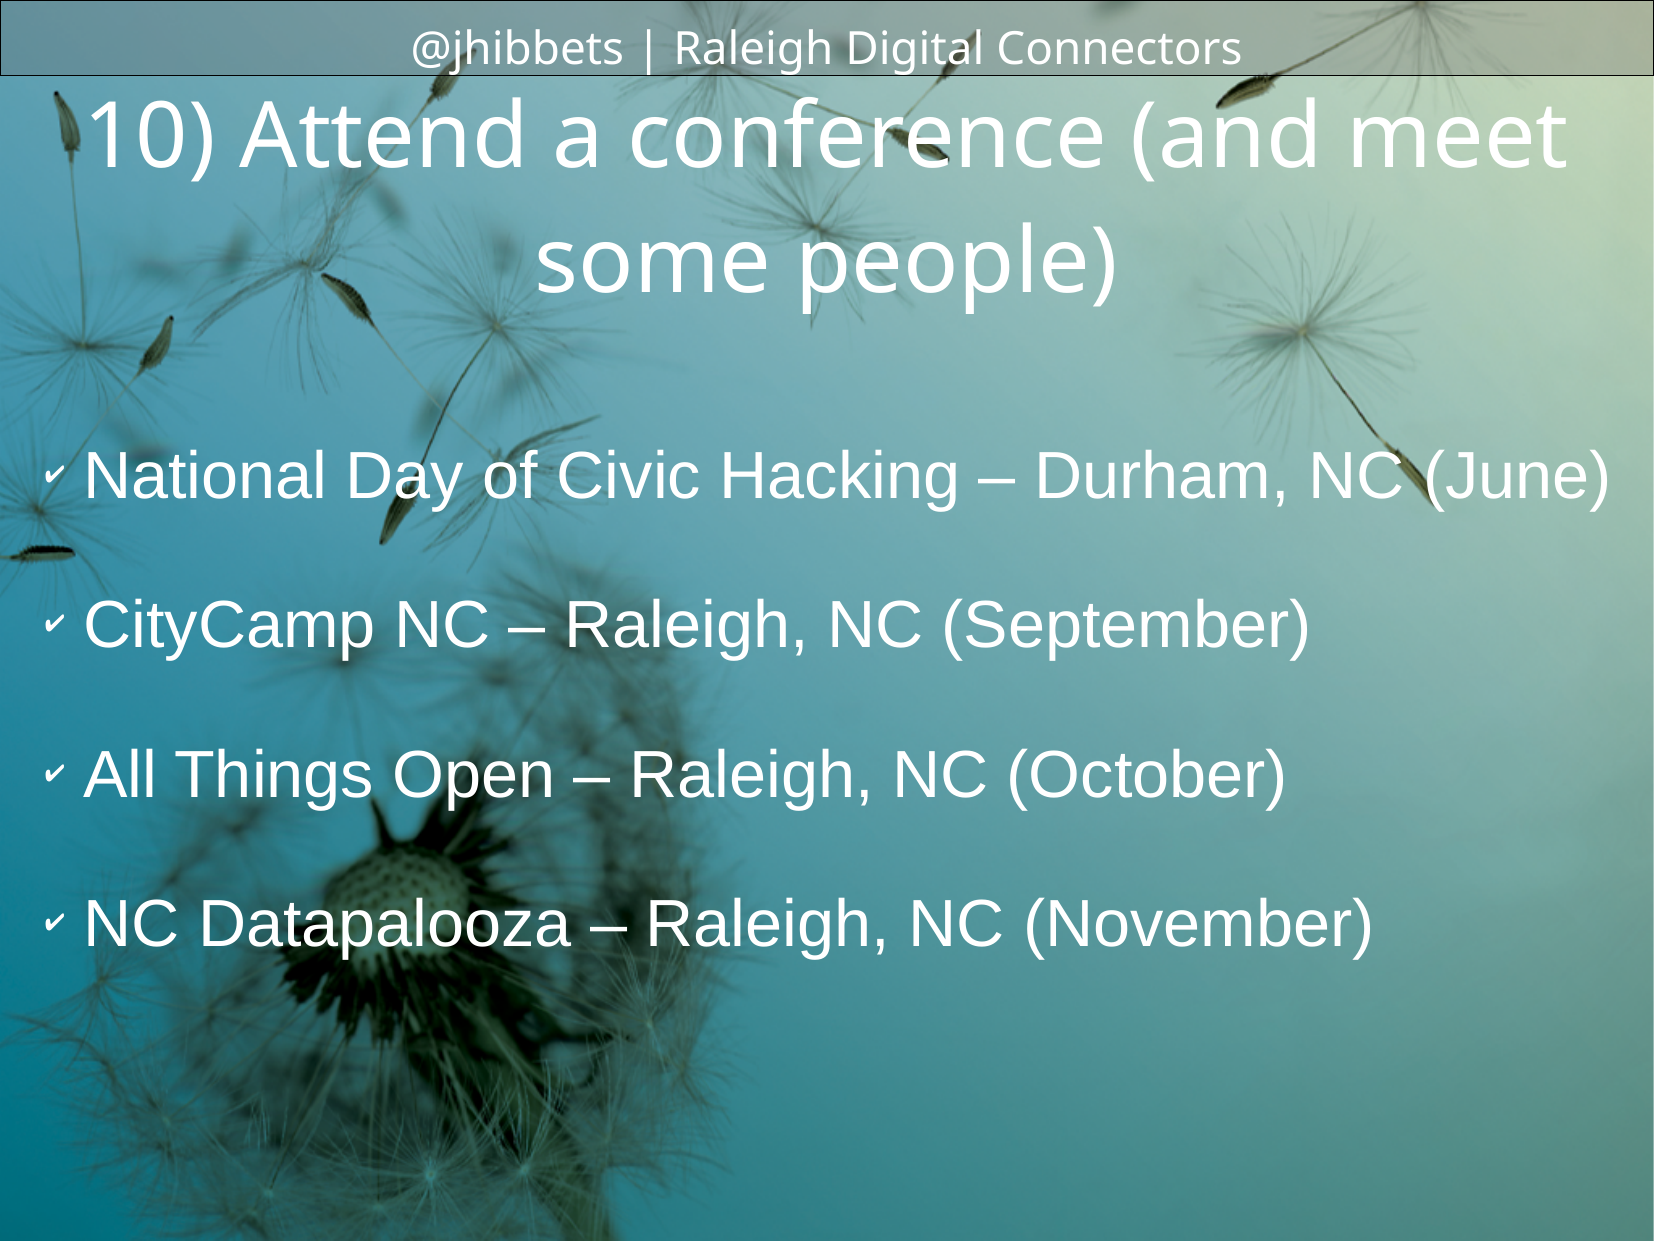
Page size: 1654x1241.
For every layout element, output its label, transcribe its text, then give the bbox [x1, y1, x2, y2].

title 10) Attend a conference (and meet some people) [82, 90, 1571, 290]
picture [0, 76, 1654, 1241]
subtitle National Day of Civic Hacking – Durham, NC (June) CityCamp NC – Raleigh, NC (September) All Things Open – Raleigh, NC (October) NC Datapalooza – Raleigh, NC (November) [45, 290, 1636, 1109]
